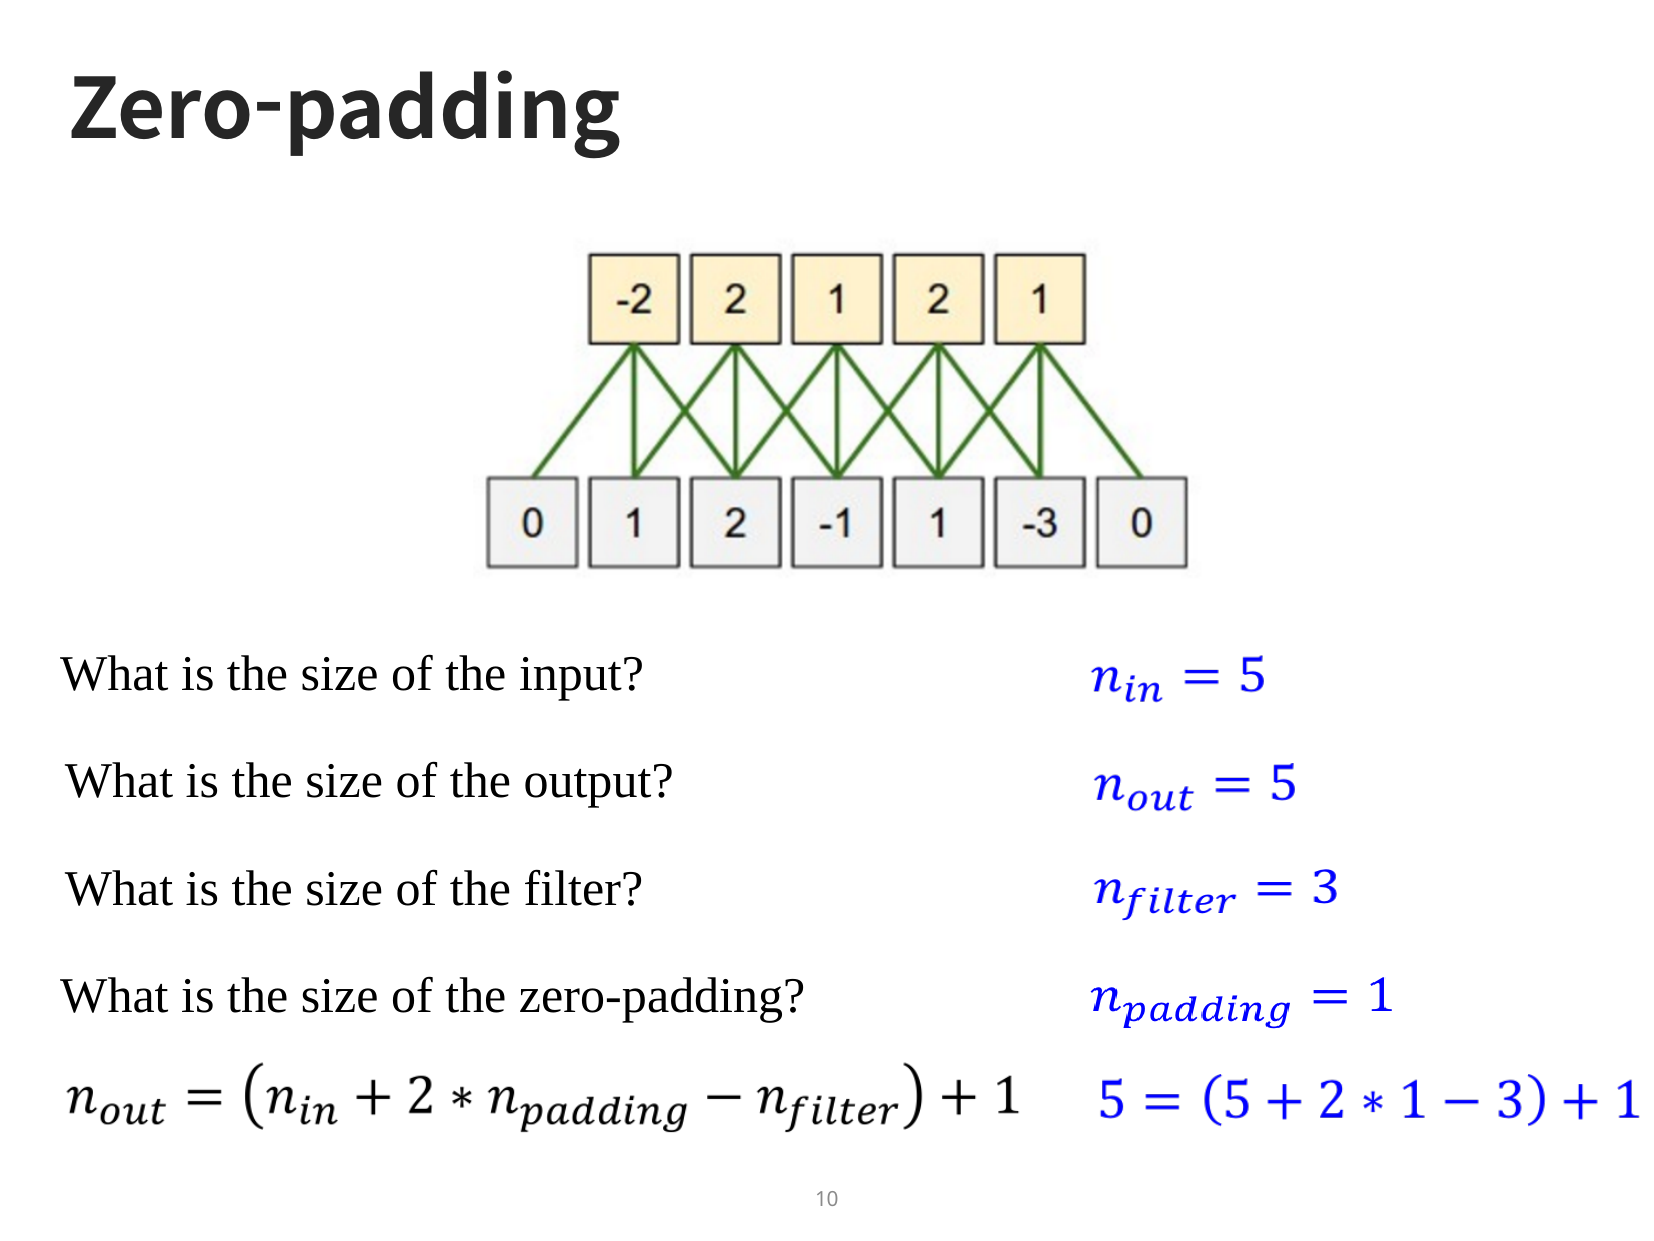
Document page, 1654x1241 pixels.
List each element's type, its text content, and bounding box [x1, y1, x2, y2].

text_box [50, 1047, 1654, 1141]
text_box What is the size of the input? [45, 633, 894, 708]
text_box What is the size of the zero-padding? [45, 955, 1074, 1031]
text_box What is the size of the output? [50, 740, 899, 816]
picture [429, 206, 1225, 607]
text_box What is the size of the filter? [50, 847, 899, 923]
title Zero-padding [53, 46, 1604, 165]
slide_number <숫자> [633, 1166, 1020, 1233]
text_box [1078, 740, 1535, 824]
text_box [1078, 847, 1535, 937]
text_box [1074, 633, 1531, 717]
text_box [1074, 955, 1504, 1045]
